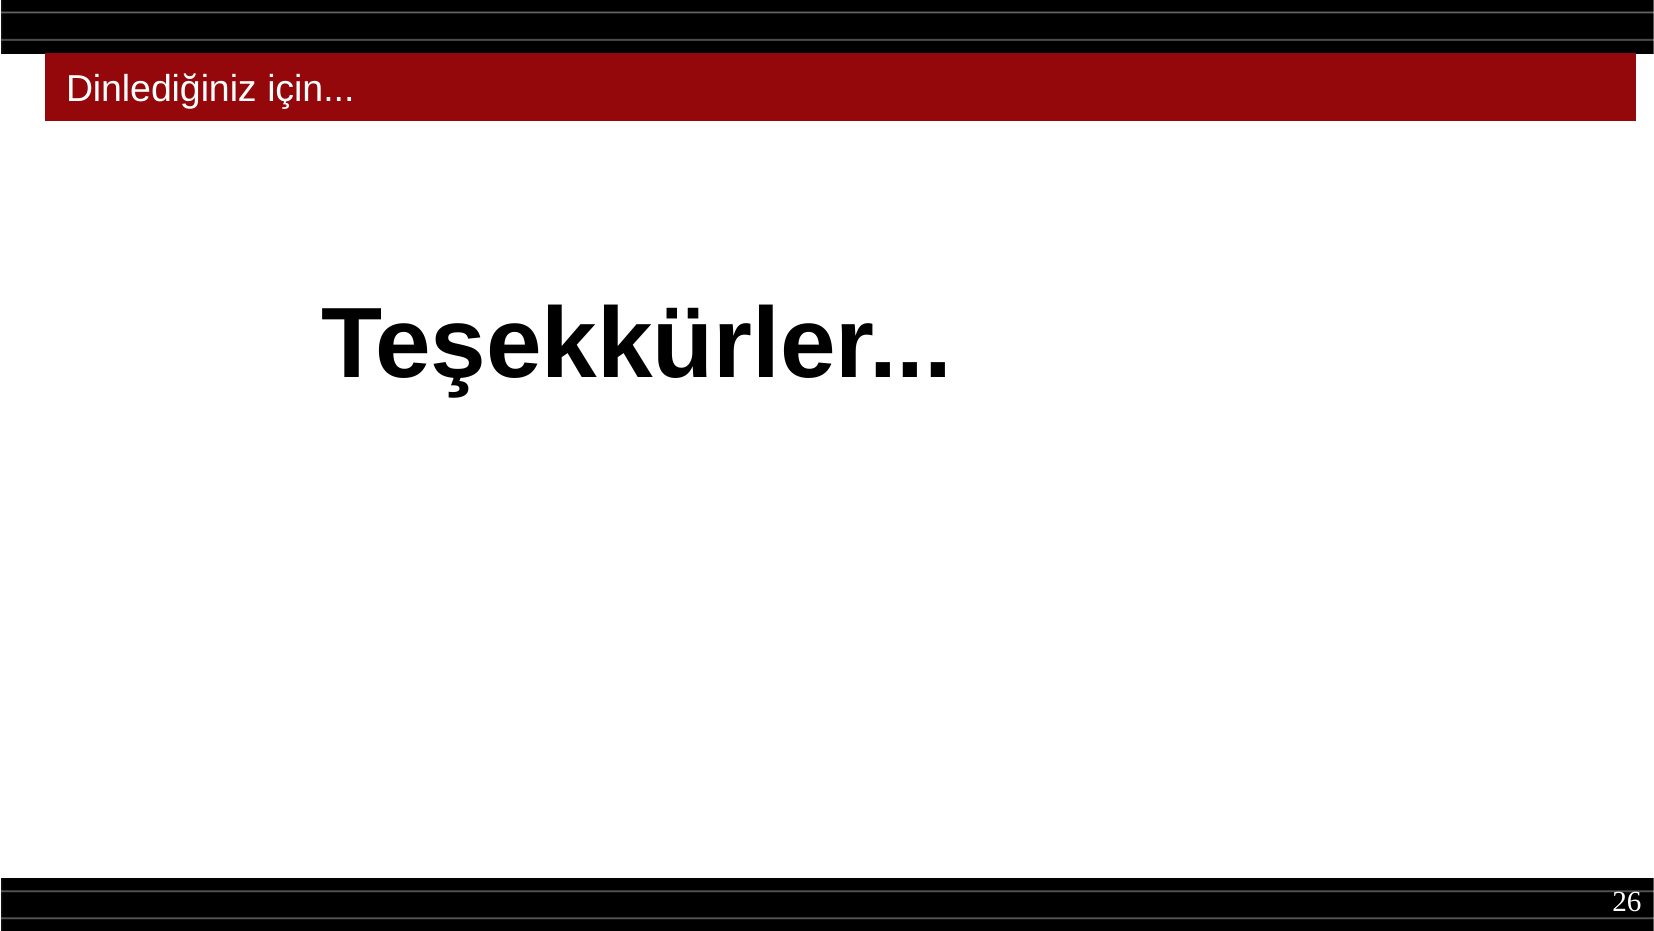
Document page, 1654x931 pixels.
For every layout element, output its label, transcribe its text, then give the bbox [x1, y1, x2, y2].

text_box Dinlediğiniz için... [51, 60, 1312, 117]
text_box Teşekkürler... [306, 280, 991, 519]
picture [1, 878, 1654, 931]
picture [1, 0, 1654, 54]
